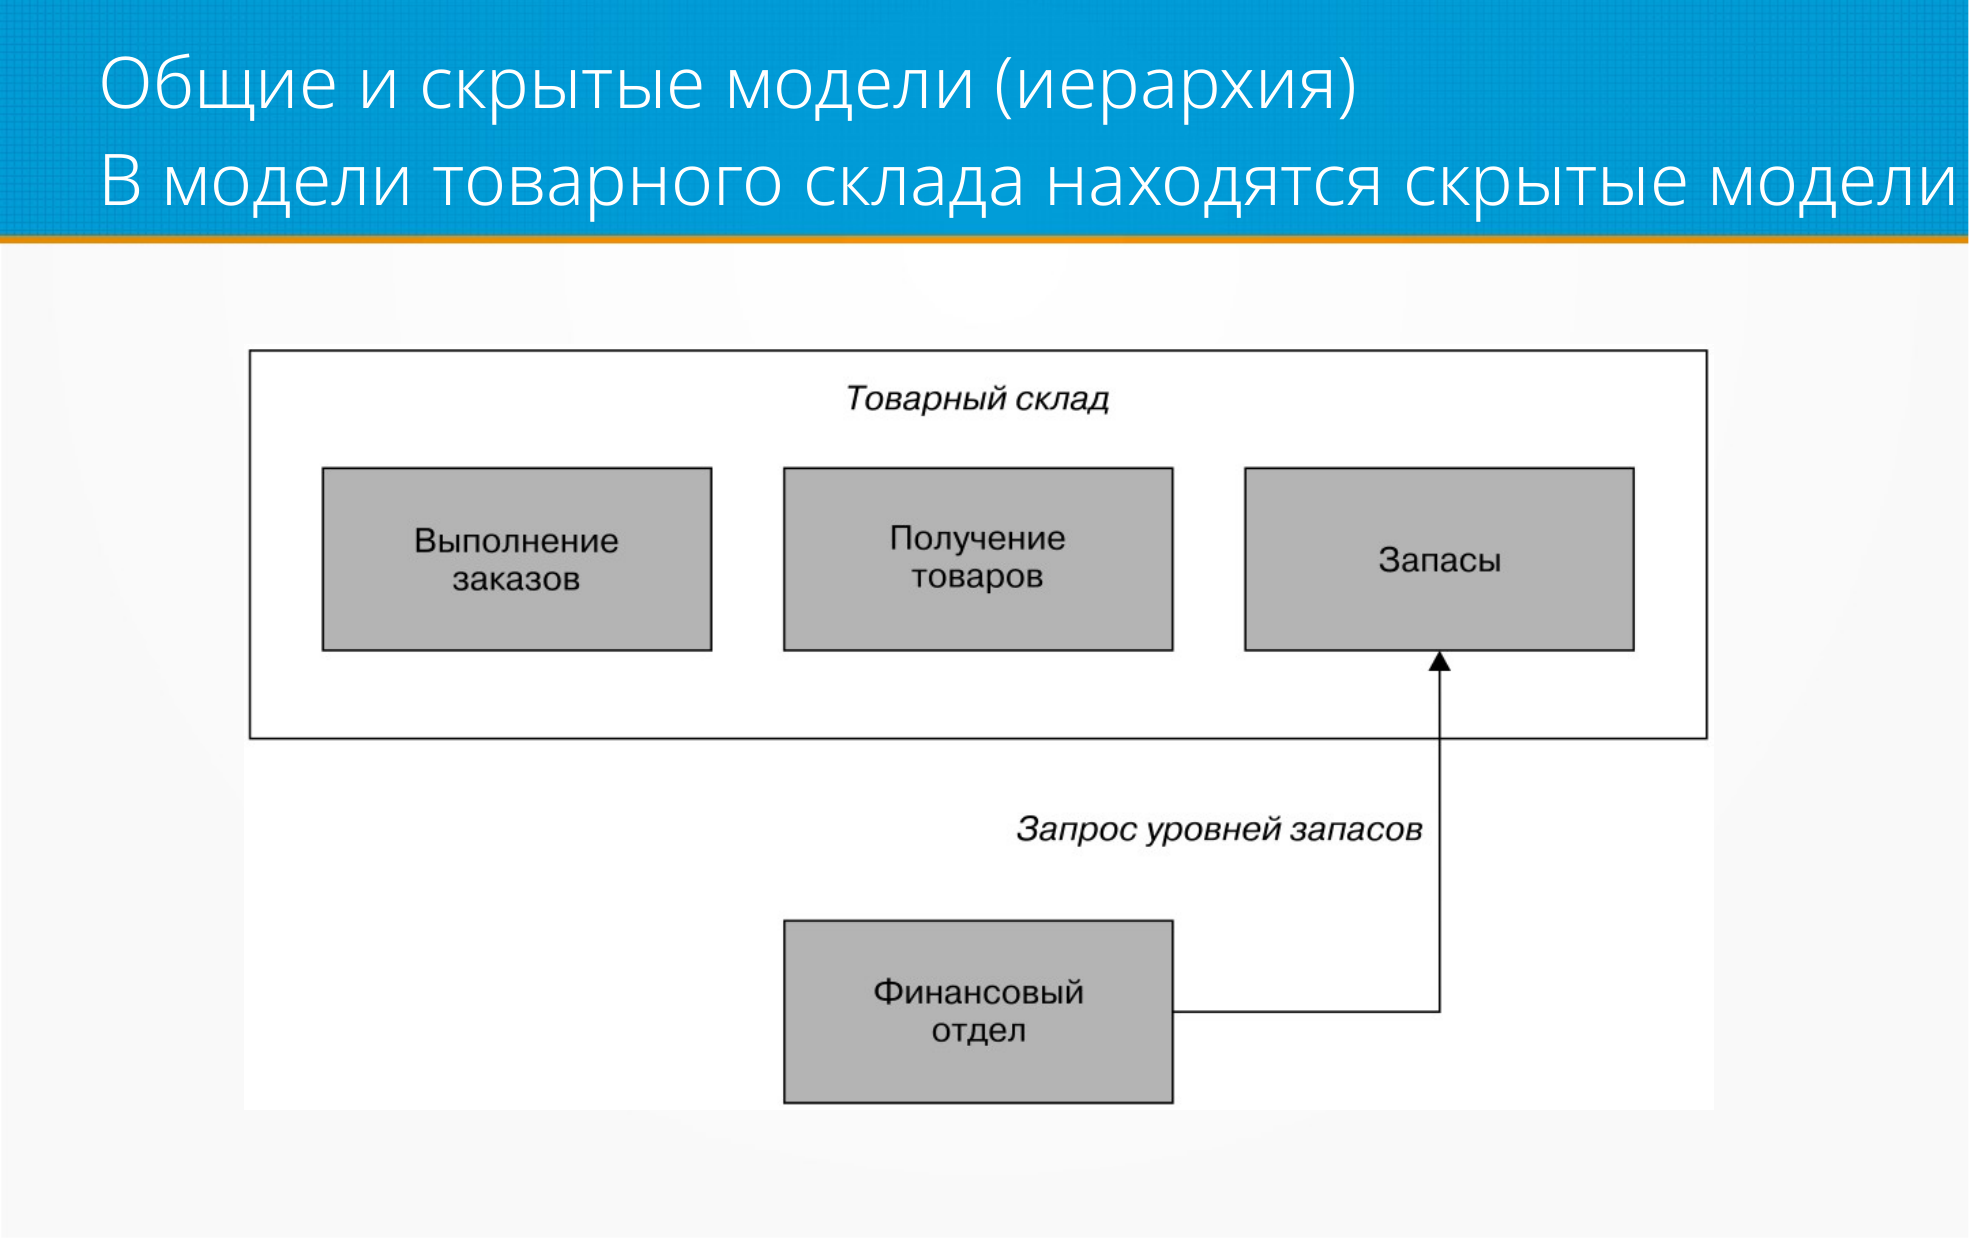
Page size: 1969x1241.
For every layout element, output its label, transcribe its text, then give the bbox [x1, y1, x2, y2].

title Общие и скрытые модели (иерархия) В модели товарного склада находятся скрытые модели [98, 19, 1969, 227]
picture [0, 233, 1969, 1241]
